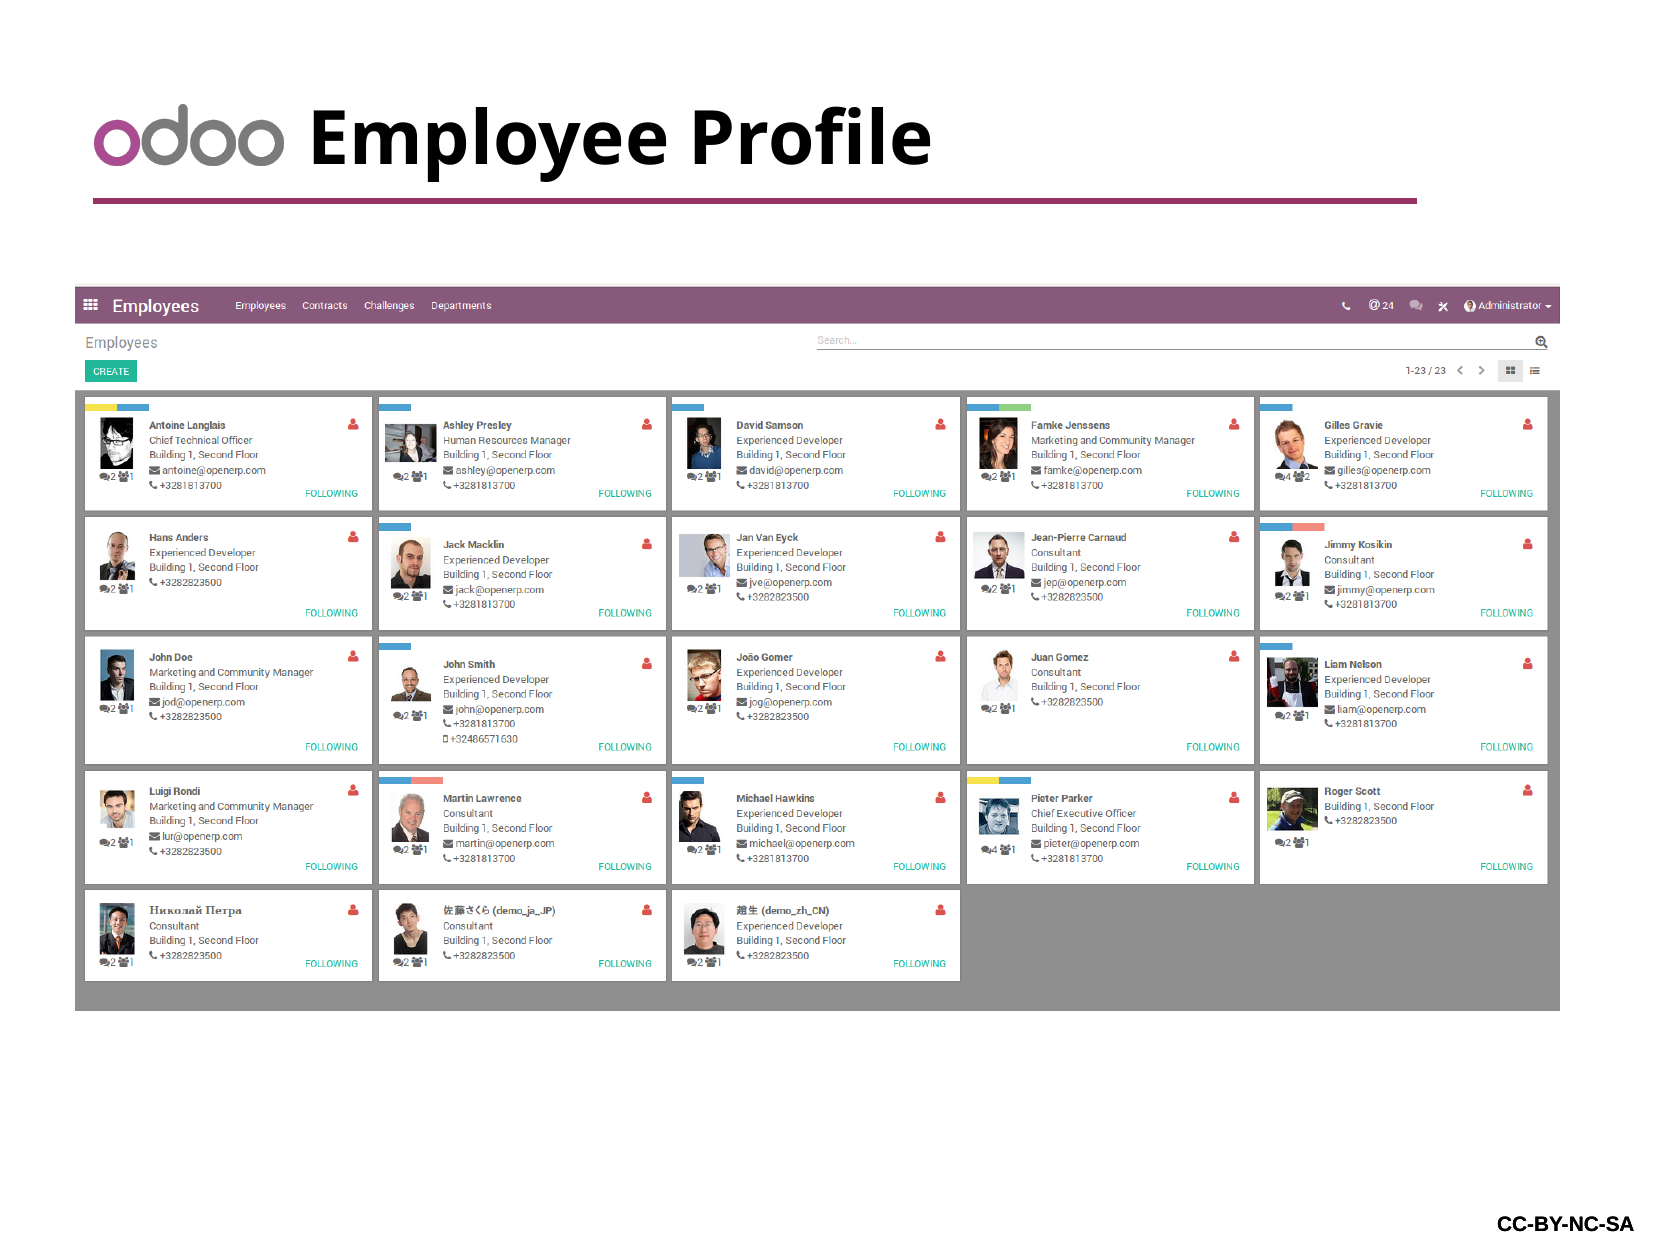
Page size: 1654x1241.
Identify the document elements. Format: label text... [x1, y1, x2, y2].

picture [75, 283, 1560, 1011]
text_box CC-BY-NC-SA [1482, 1204, 1654, 1241]
title Employee Profile [307, 31, 1570, 239]
picture [94, 104, 284, 166]
